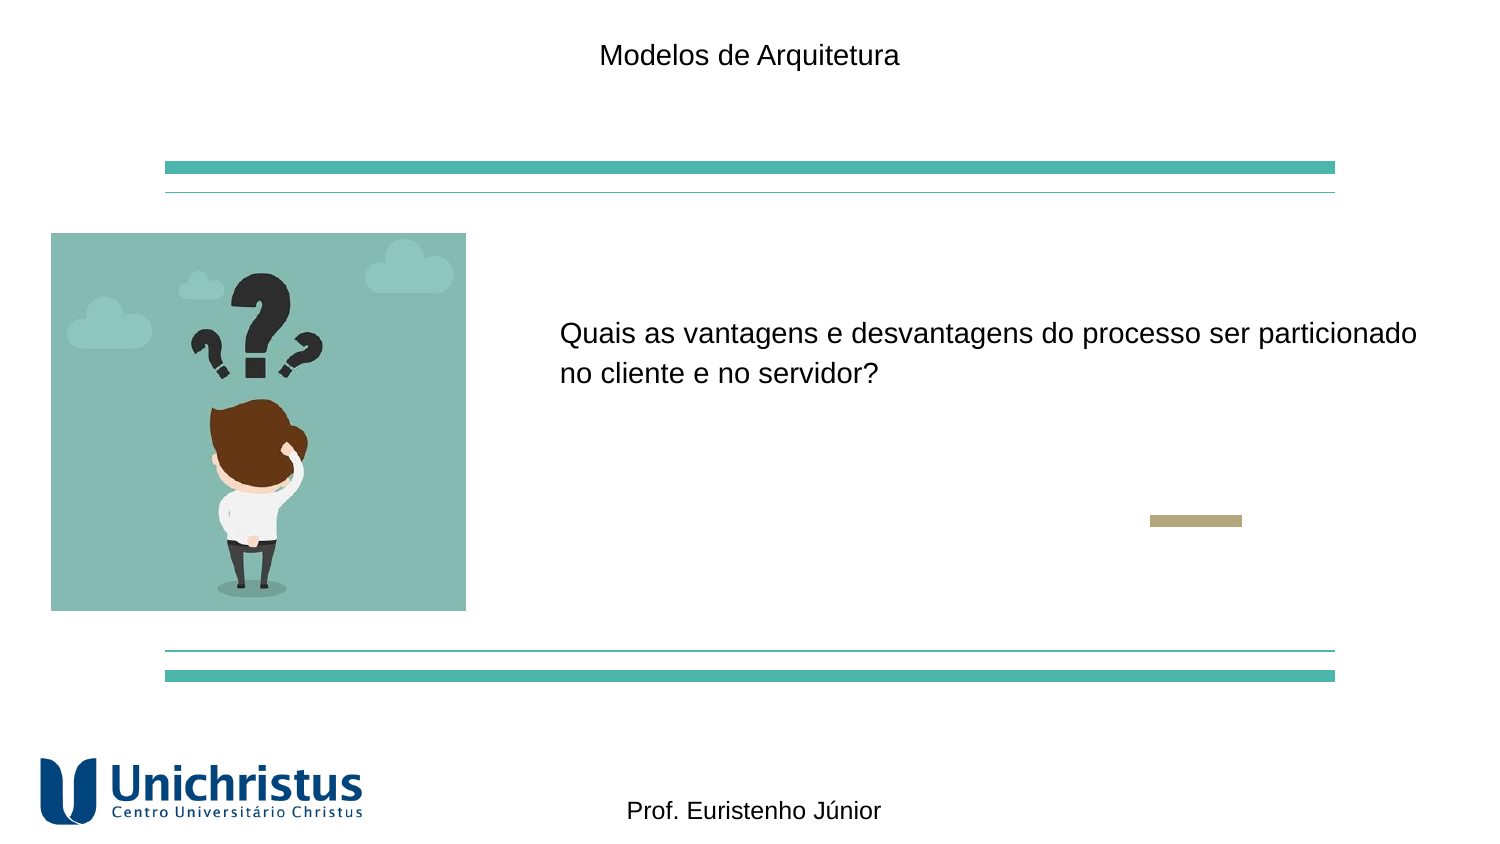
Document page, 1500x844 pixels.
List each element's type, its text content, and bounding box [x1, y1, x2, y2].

list Quais as vantagens e desvantagens do processo ser particionado no cliente e no servidor? [544, 152, 1449, 750]
picture [51, 233, 466, 611]
title Modelos de Arquitetura [51, 20, 1449, 137]
picture [35, 754, 367, 827]
